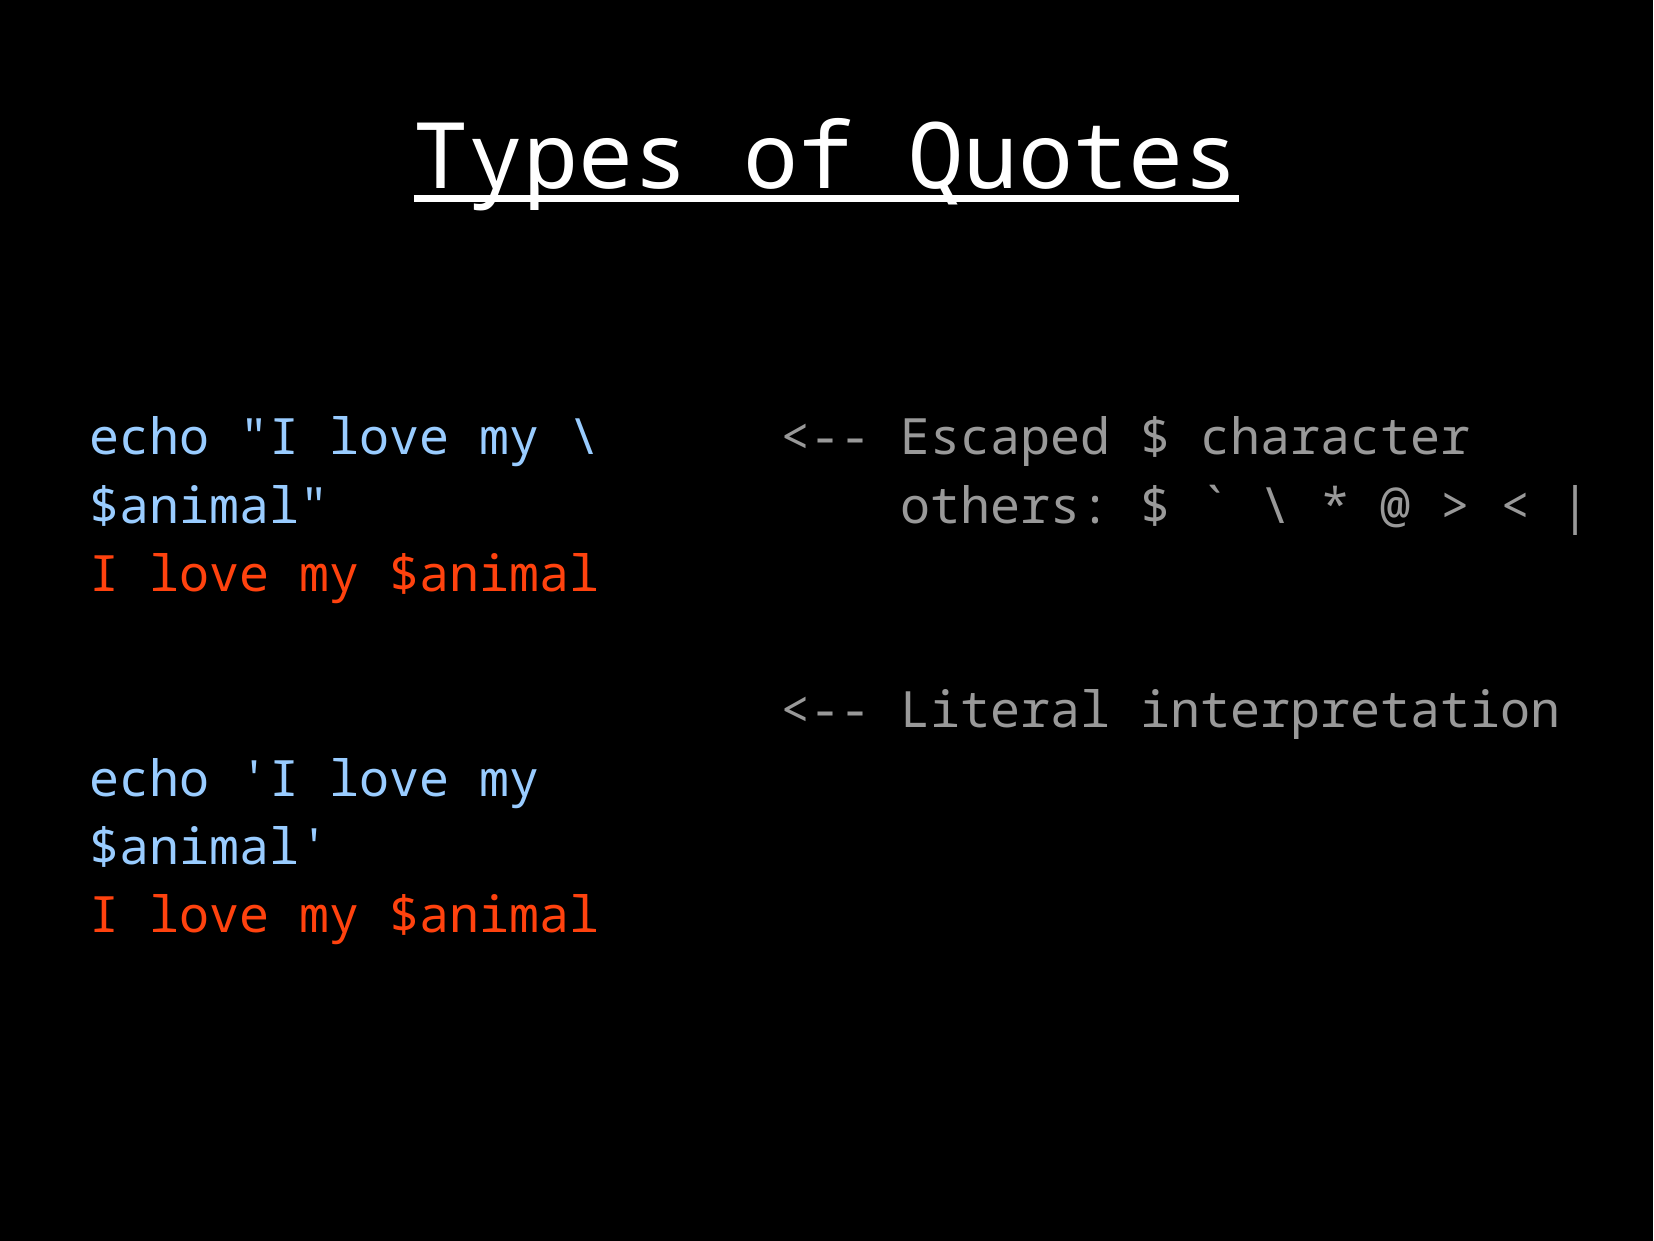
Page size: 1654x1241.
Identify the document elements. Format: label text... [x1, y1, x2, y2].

table_header <-- Escaped $ character others: $ ` \ * @ > < | <-- Literal interpretation [765, 394, 1626, 1160]
title Types of Quotes [82, 49, 1571, 257]
table_header echo "I love my \$animal" I love my $animal echo 'I love my $animal' I love my $animal [75, 394, 765, 1160]
